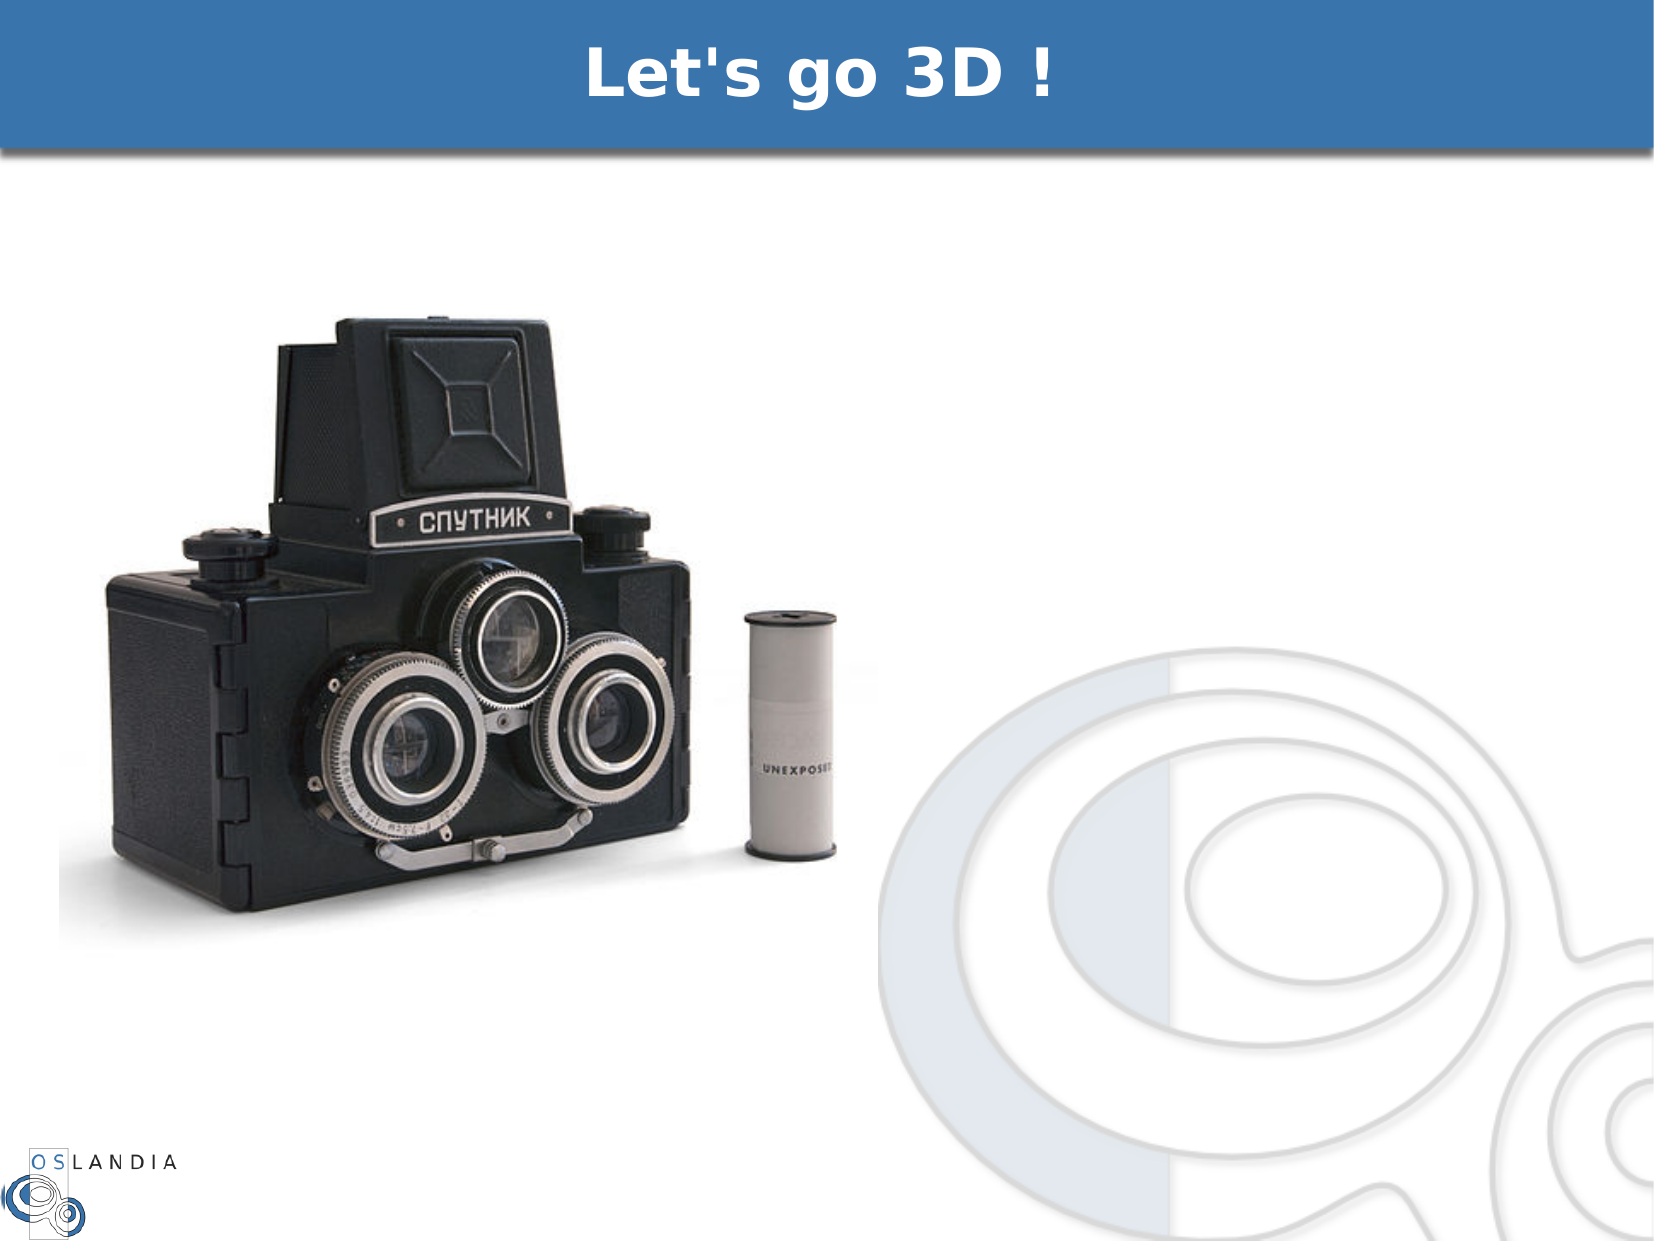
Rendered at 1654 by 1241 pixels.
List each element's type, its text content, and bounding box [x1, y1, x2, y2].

title Let's go 3D ! [76, 0, 1565, 148]
picture [0, 0, 1654, 1241]
